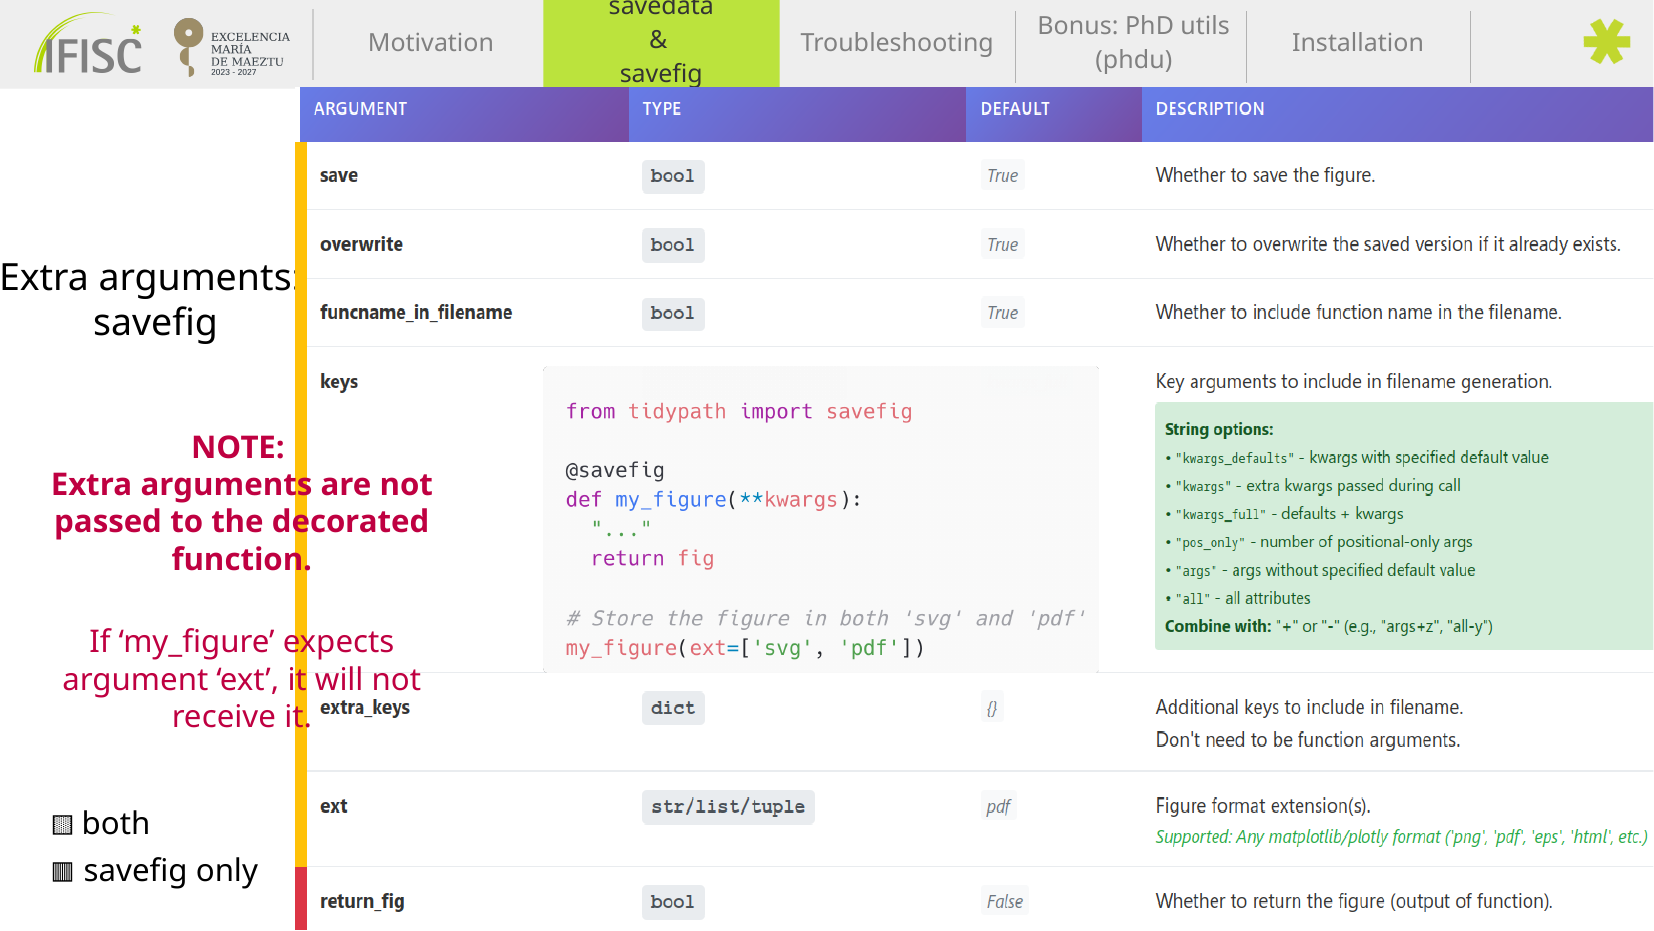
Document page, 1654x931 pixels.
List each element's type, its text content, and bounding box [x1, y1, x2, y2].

picture [295, 87, 1654, 931]
picture [29, 9, 148, 76]
text_box Bonus: PhD utils (phdu) [1021, 0, 1246, 83]
picture [174, 18, 290, 77]
text_box savedata & savefig [544, 0, 780, 87]
text_box Motivation [319, 0, 544, 87]
text_box NOTE: Extra arguments are not passed to the decorated function. If ‘my_figure’ expects argument ‘ext’, it will not receive it. [0, 419, 485, 667]
text_box Installation [1246, 0, 1471, 83]
text_box 🟨 both [35, 793, 284, 845]
text_box Extra arguments: savefig [0, 245, 295, 351]
text_box 🟥 savefig only [35, 845, 284, 892]
picture [1582, 17, 1631, 65]
text_box Troubleshooting [785, 0, 1010, 83]
